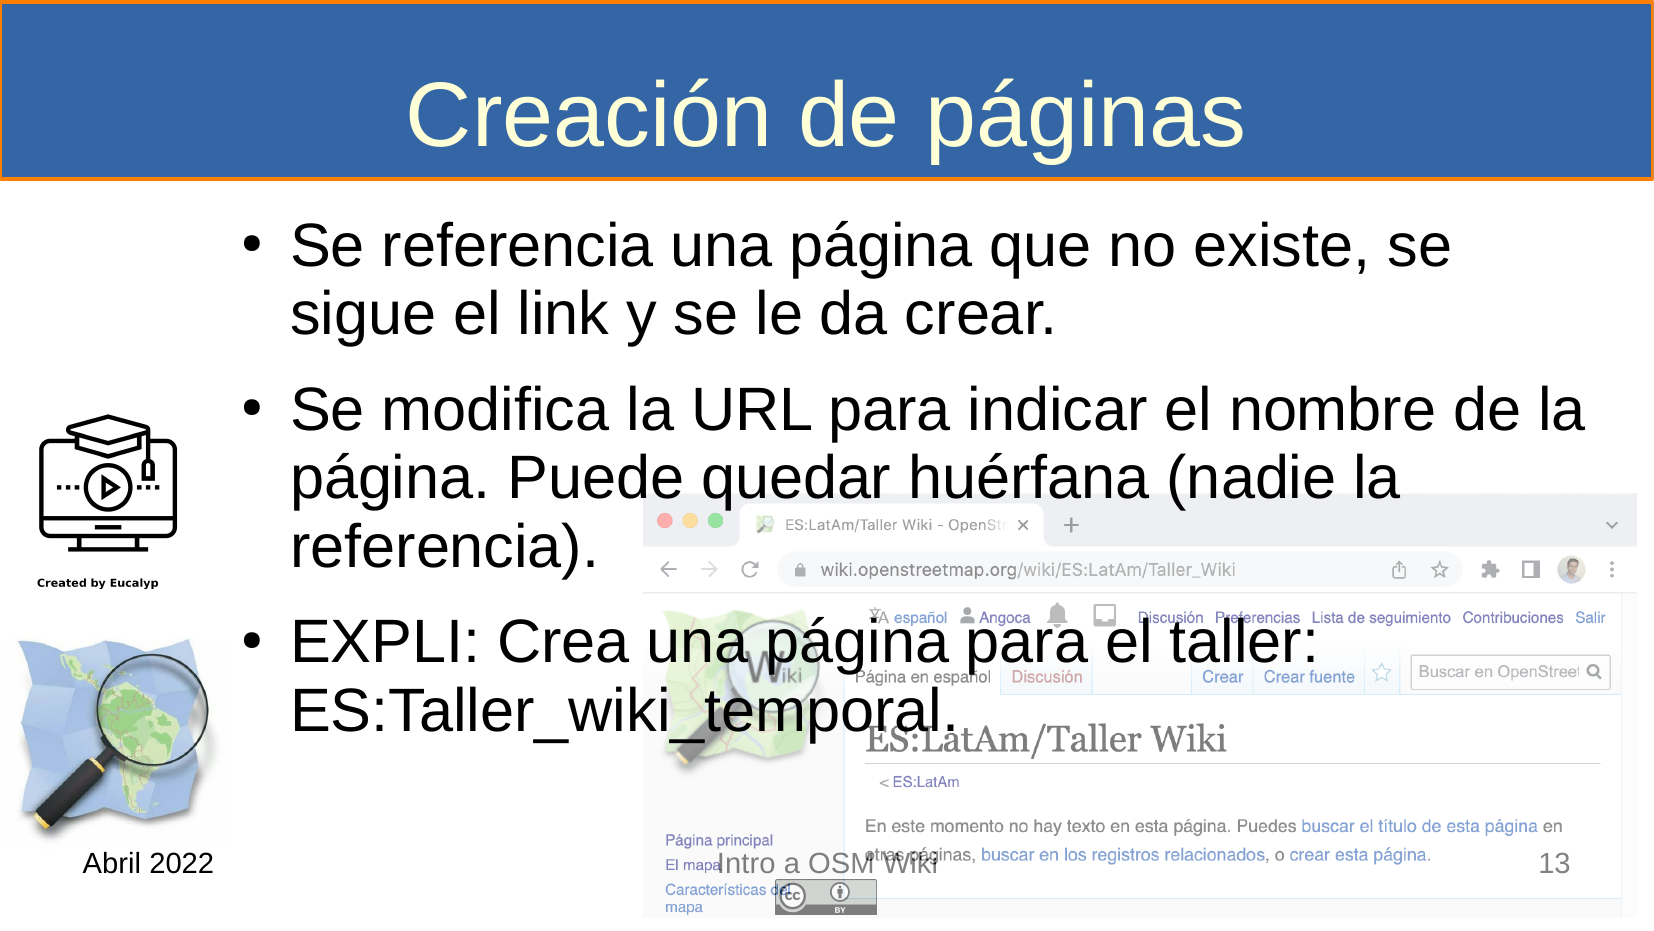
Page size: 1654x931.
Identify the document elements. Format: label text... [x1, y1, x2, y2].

picture [0, 623, 226, 849]
list Se referencia una página que no existe, se sigue el link y se le da crear. Se modifica la URL para indicar el nombre de la página. Puede quedar huérfana (nadie la referencia). EXPLI: Crea una página para el taller: ES:Taller_wiki_temporal. [225, 210, 1609, 751]
picture [19, 412, 197, 589]
title Creación de páginas [82, 37, 1571, 193]
picture [643, 493, 1637, 918]
